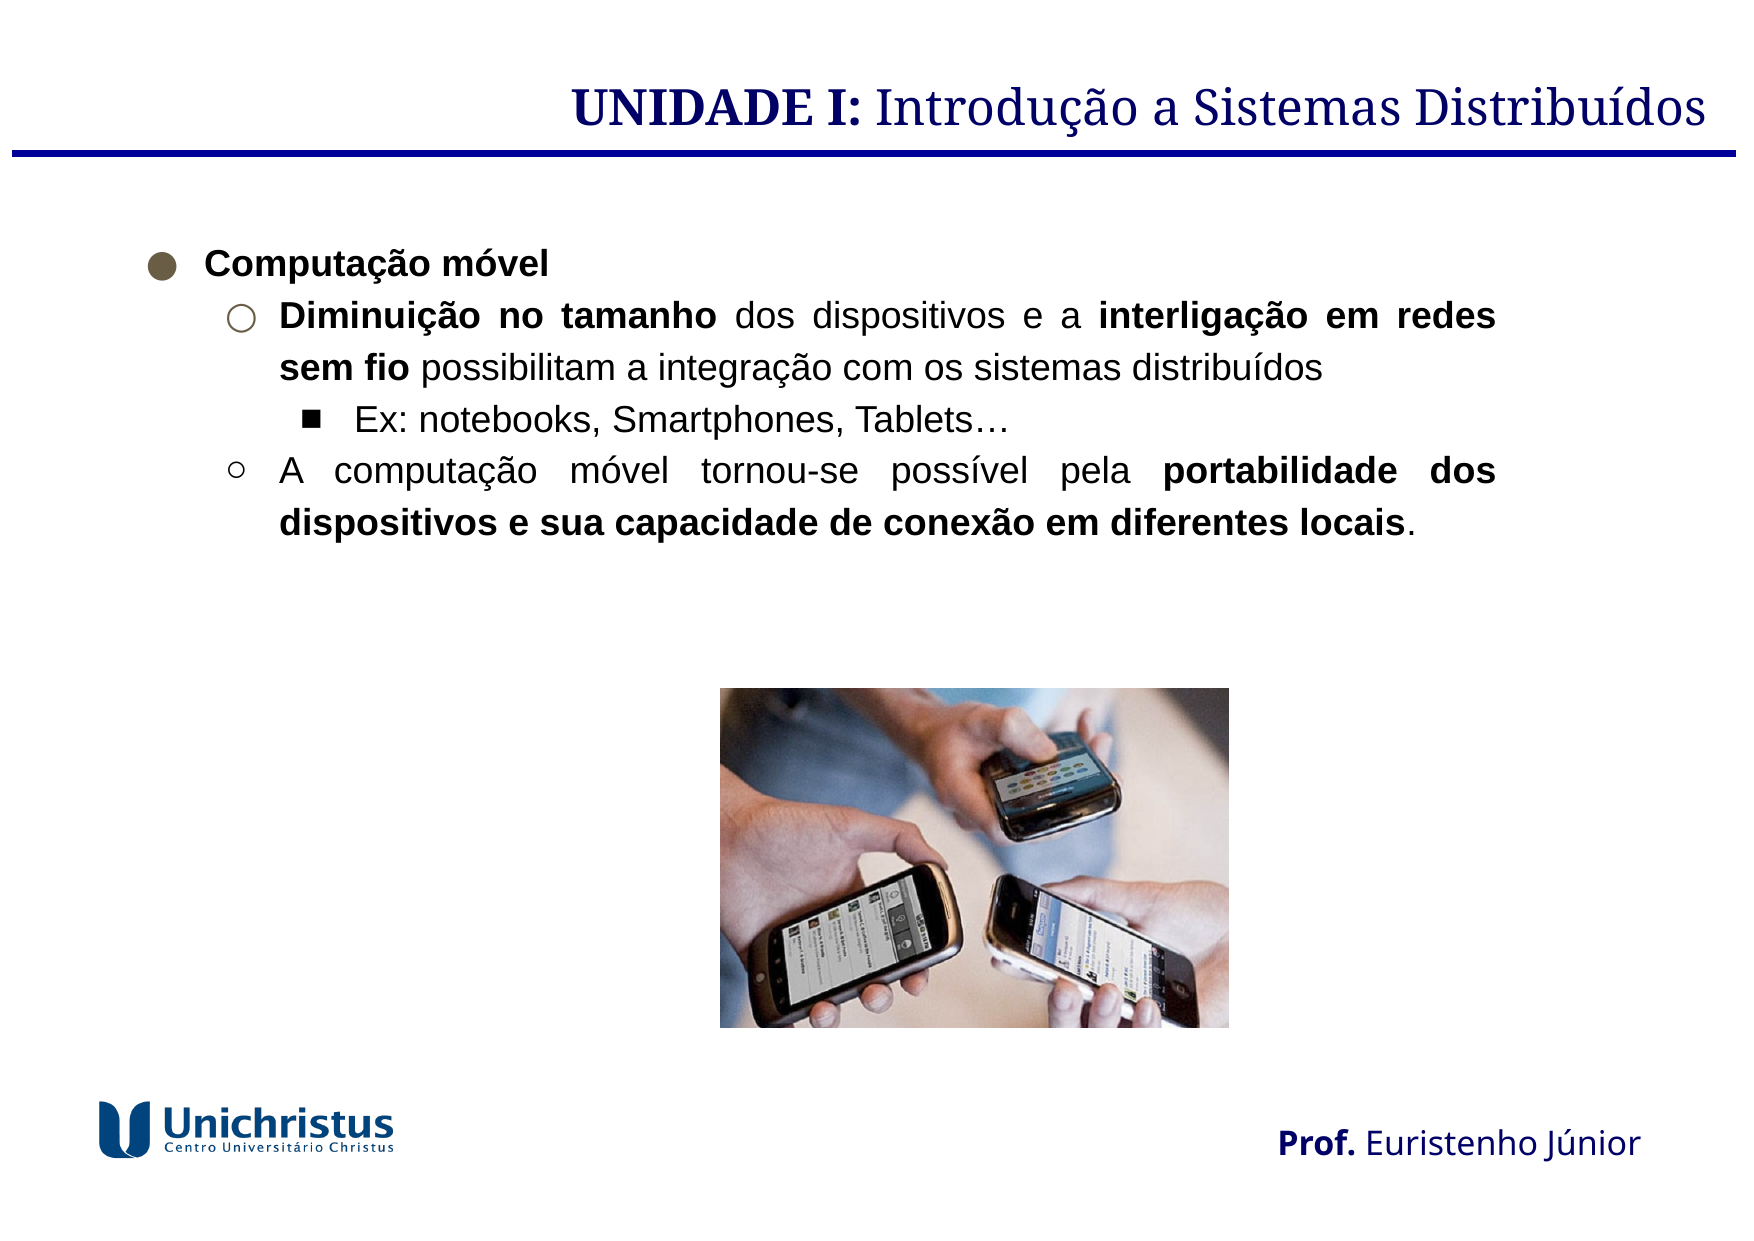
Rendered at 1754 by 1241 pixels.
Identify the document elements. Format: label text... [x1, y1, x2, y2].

text_box Prof. Euristenho Júnior [1262, 1111, 1695, 1167]
text_box UNIDADE I: Introdução a Sistemas Distribuídos [556, 157, 1708, 161]
picture [94, 1098, 398, 1160]
picture [720, 688, 1229, 1028]
text_box UNIDADE I: Introdução a Sistemas Distribuídos [556, 64, 1708, 150]
text_box Computação móvel Diminuição no tamanho dos dispositivos e a interligação em redes sem fio possibilitam a integração com os sistemas distribuídos Ex: notebooks, Smartphones, Tablets… A computação móvel tornou-se possível pela portabilidade dos dispositivos e sua capacidade de conexão em diferentes locais. [114, 217, 1512, 815]
